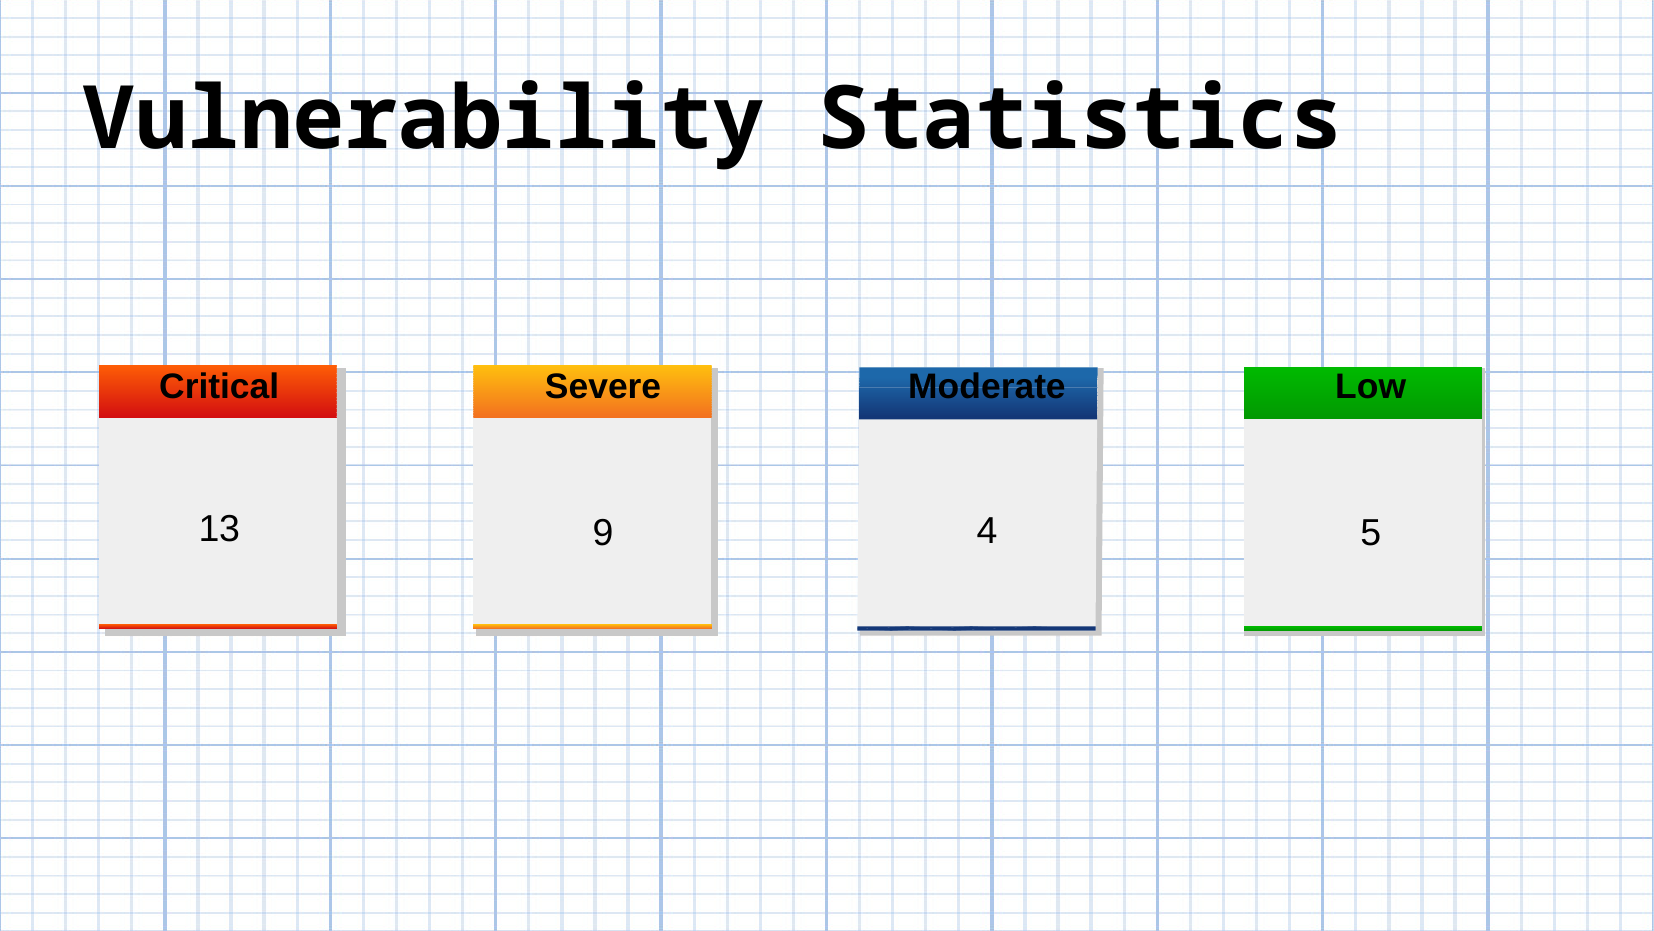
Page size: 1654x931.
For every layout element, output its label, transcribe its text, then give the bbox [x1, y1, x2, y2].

text_box Low [1252, 358, 1489, 414]
text_box Severe [484, 358, 722, 414]
text_box 13 [130, 499, 308, 557]
text_box 5 [1282, 504, 1460, 562]
text_box 9 [514, 504, 692, 562]
title Vulnerability Statistics [82, 37, 1571, 193]
text_box Moderate [868, 358, 1106, 414]
text_box 4 [898, 501, 1076, 559]
text_box Critical [101, 358, 338, 414]
picture [0, 0, 1654, 931]
